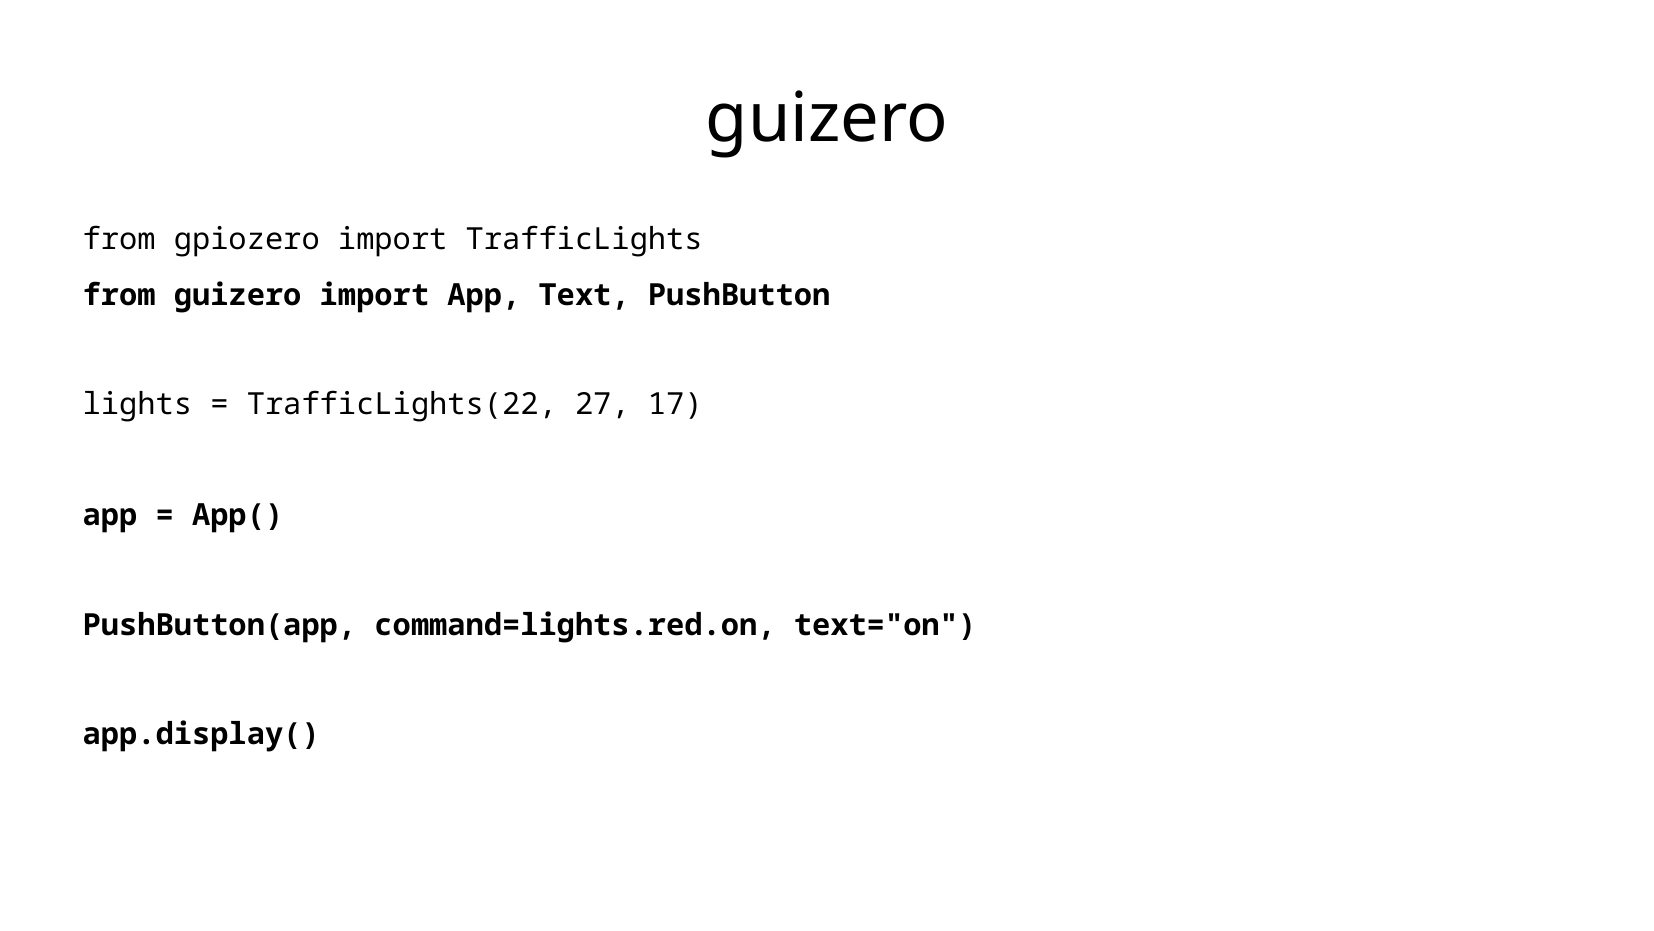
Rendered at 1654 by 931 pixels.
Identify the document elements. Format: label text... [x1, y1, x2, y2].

title guizero [82, 37, 1571, 193]
list from gpiozero import TrafficLights from guizero import App, Text, PushButton lights = TrafficLights(22, 27, 17) app = App() PushButton(app, command=lights.red.on, text="on") app.display() [82, 217, 1571, 758]
